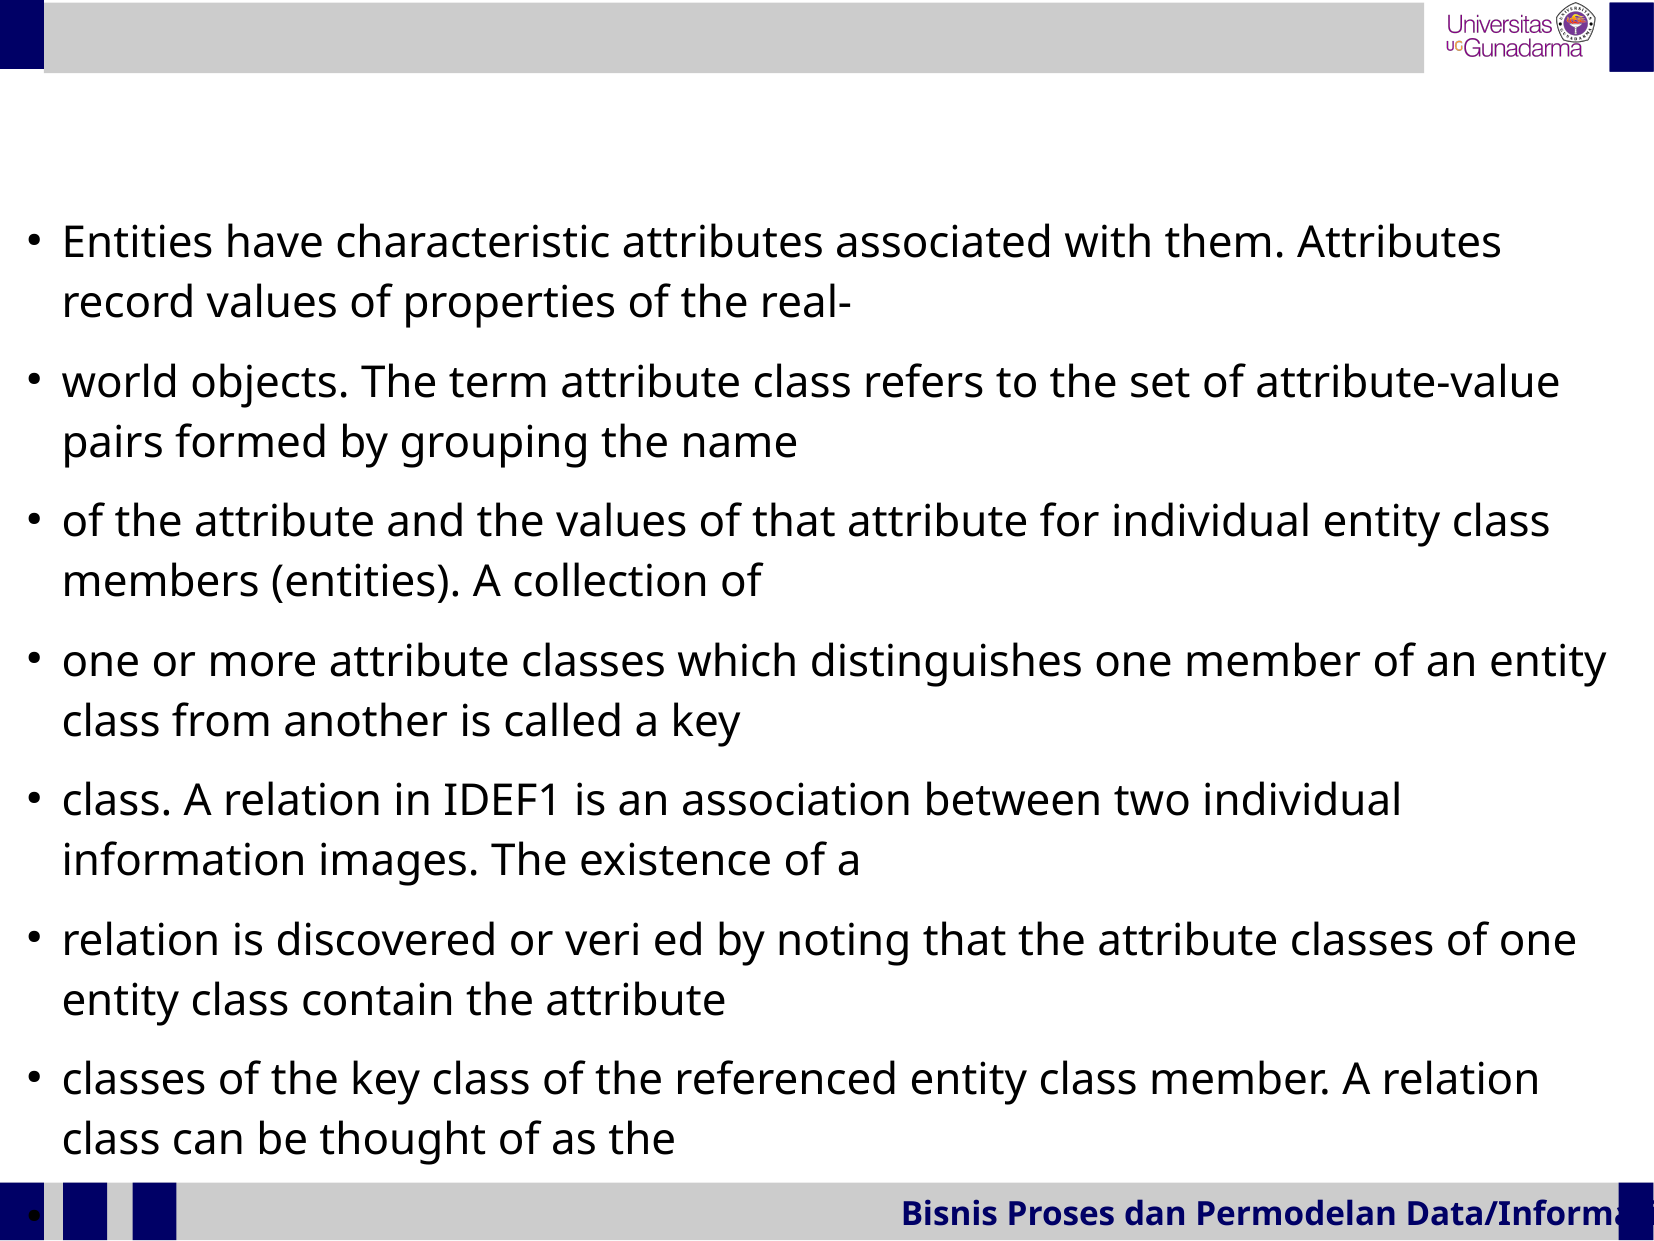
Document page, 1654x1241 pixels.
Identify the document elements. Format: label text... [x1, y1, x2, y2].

list Entities have characteristic attributes associated with them. Attributes record values of properties of the real- world objects. The term attribute class refers to the set of attribute-value pairs formed by grouping the name of the attribute and the values of that attribute for individual entity class members (entities). A collection of one or more attribute classes which distinguishes one member of an entity class from another is called a key class. A relation in IDEF1 is an association between two individual information images. The existence of a relation is discovered or veri ed by noting that the attribute classes of one entity class contain the attribute classes of the key class of the referenced entity class member. A relation class can be thought of as the [14, 210, 1630, 1171]
picture [1437, 2, 1610, 62]
